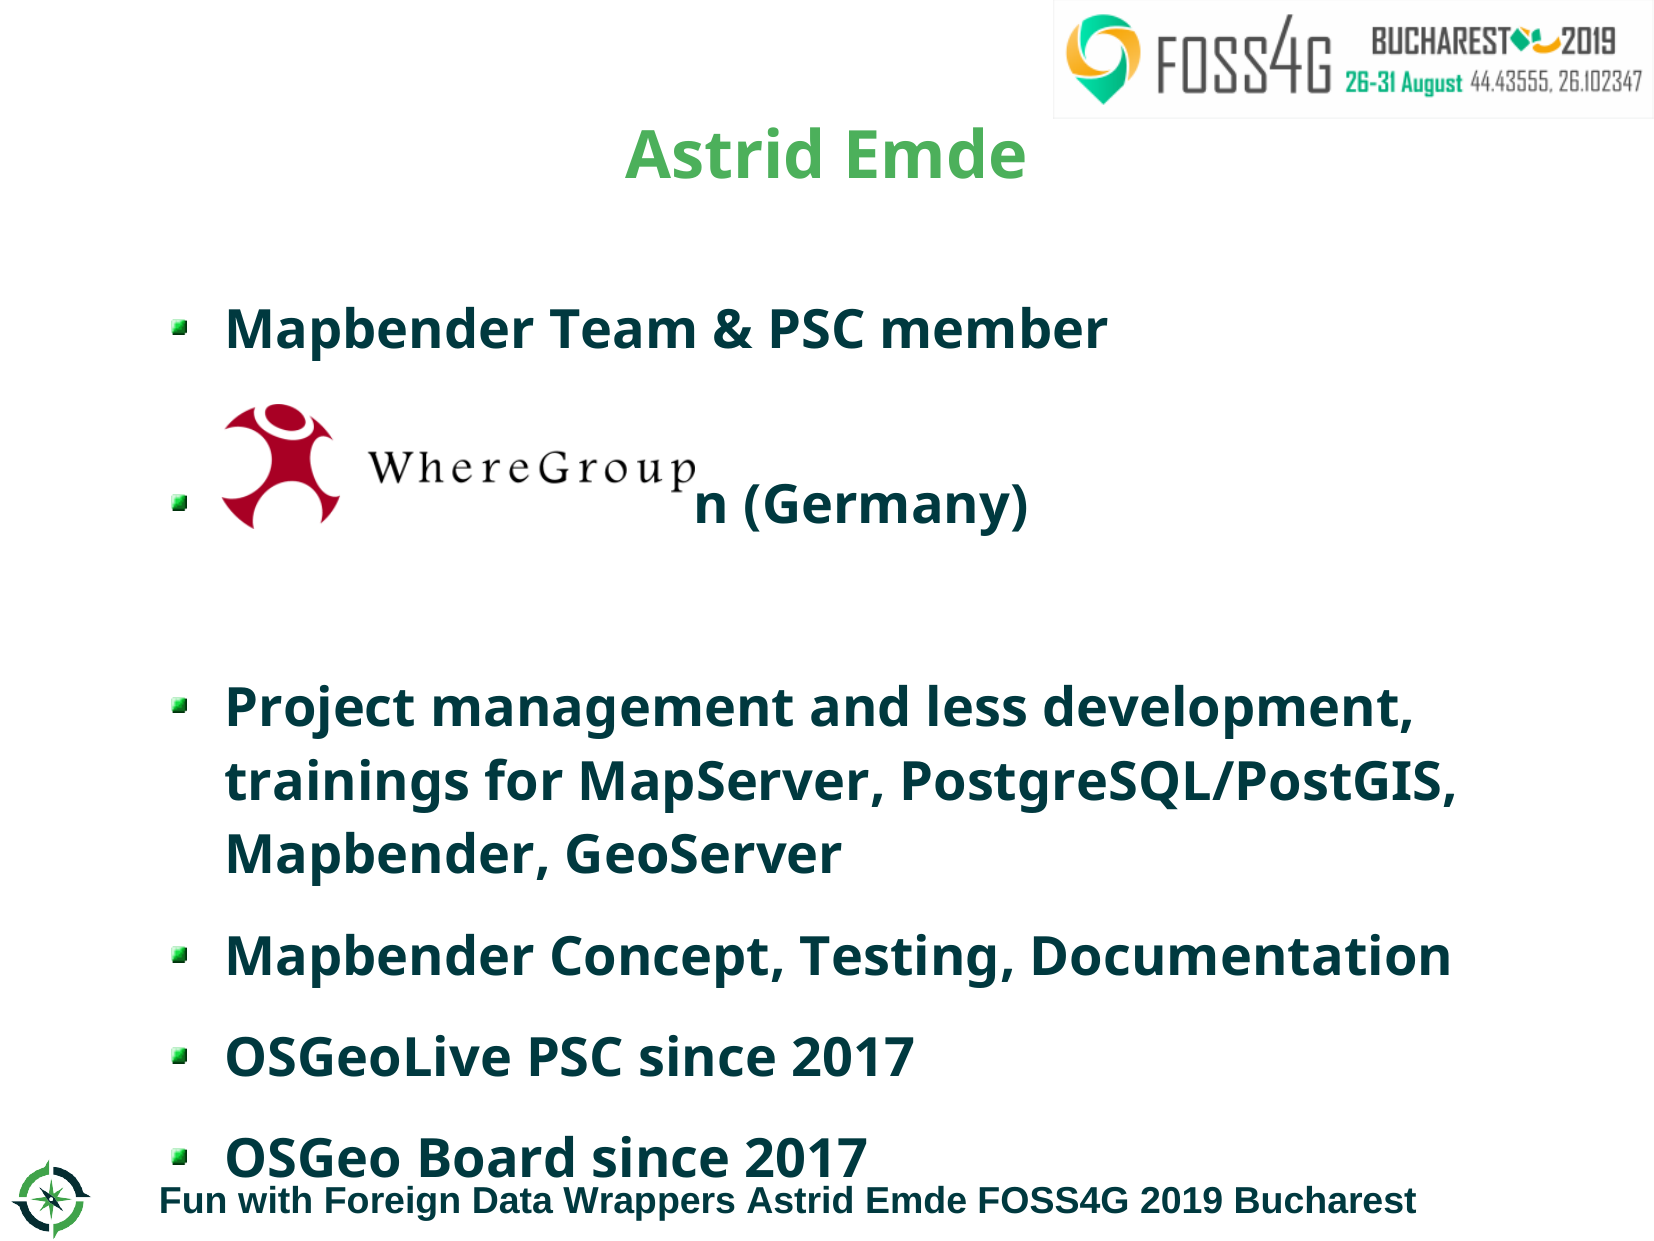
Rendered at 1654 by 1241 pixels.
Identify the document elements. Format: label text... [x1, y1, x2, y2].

picture [171, 1148, 187, 1165]
list Mapbender Team & PSC member Bonn (Germany) Project management and less development, trainings for MapServer, PostgreSQL/PostGIS, Mapbender, GeoServer Mapbender Concept, Testing, Documentation OSGeoLive PSC since 2017 OSGeo Board since 2017 [82, 290, 1624, 1135]
picture [221, 404, 695, 529]
picture [10, 1158, 92, 1240]
picture [1053, 0, 1654, 119]
title Astrid Emde [82, 49, 1571, 257]
